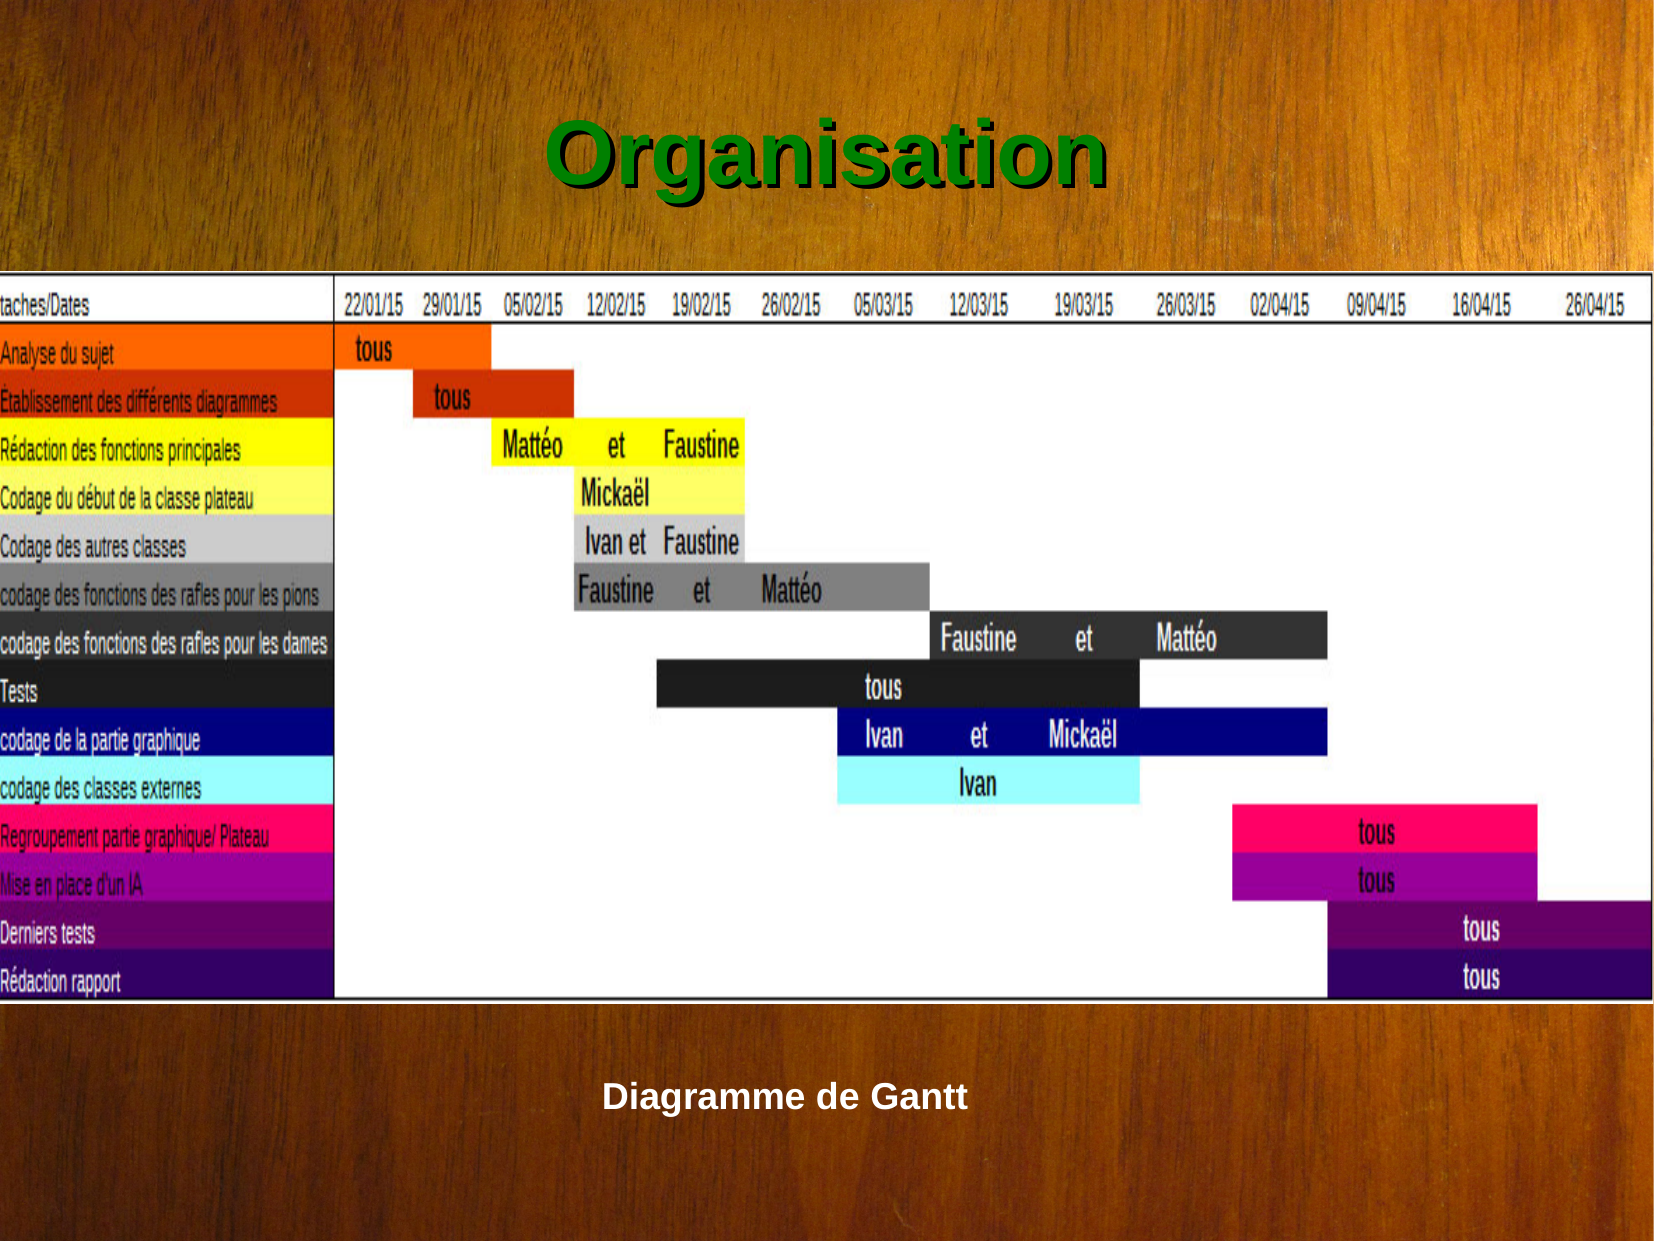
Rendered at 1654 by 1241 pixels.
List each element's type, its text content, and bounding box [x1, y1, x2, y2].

picture [0, 0, 1654, 1241]
text_box Diagramme de Gantt [578, 1059, 993, 1134]
title Organisation [82, 49, 1571, 257]
